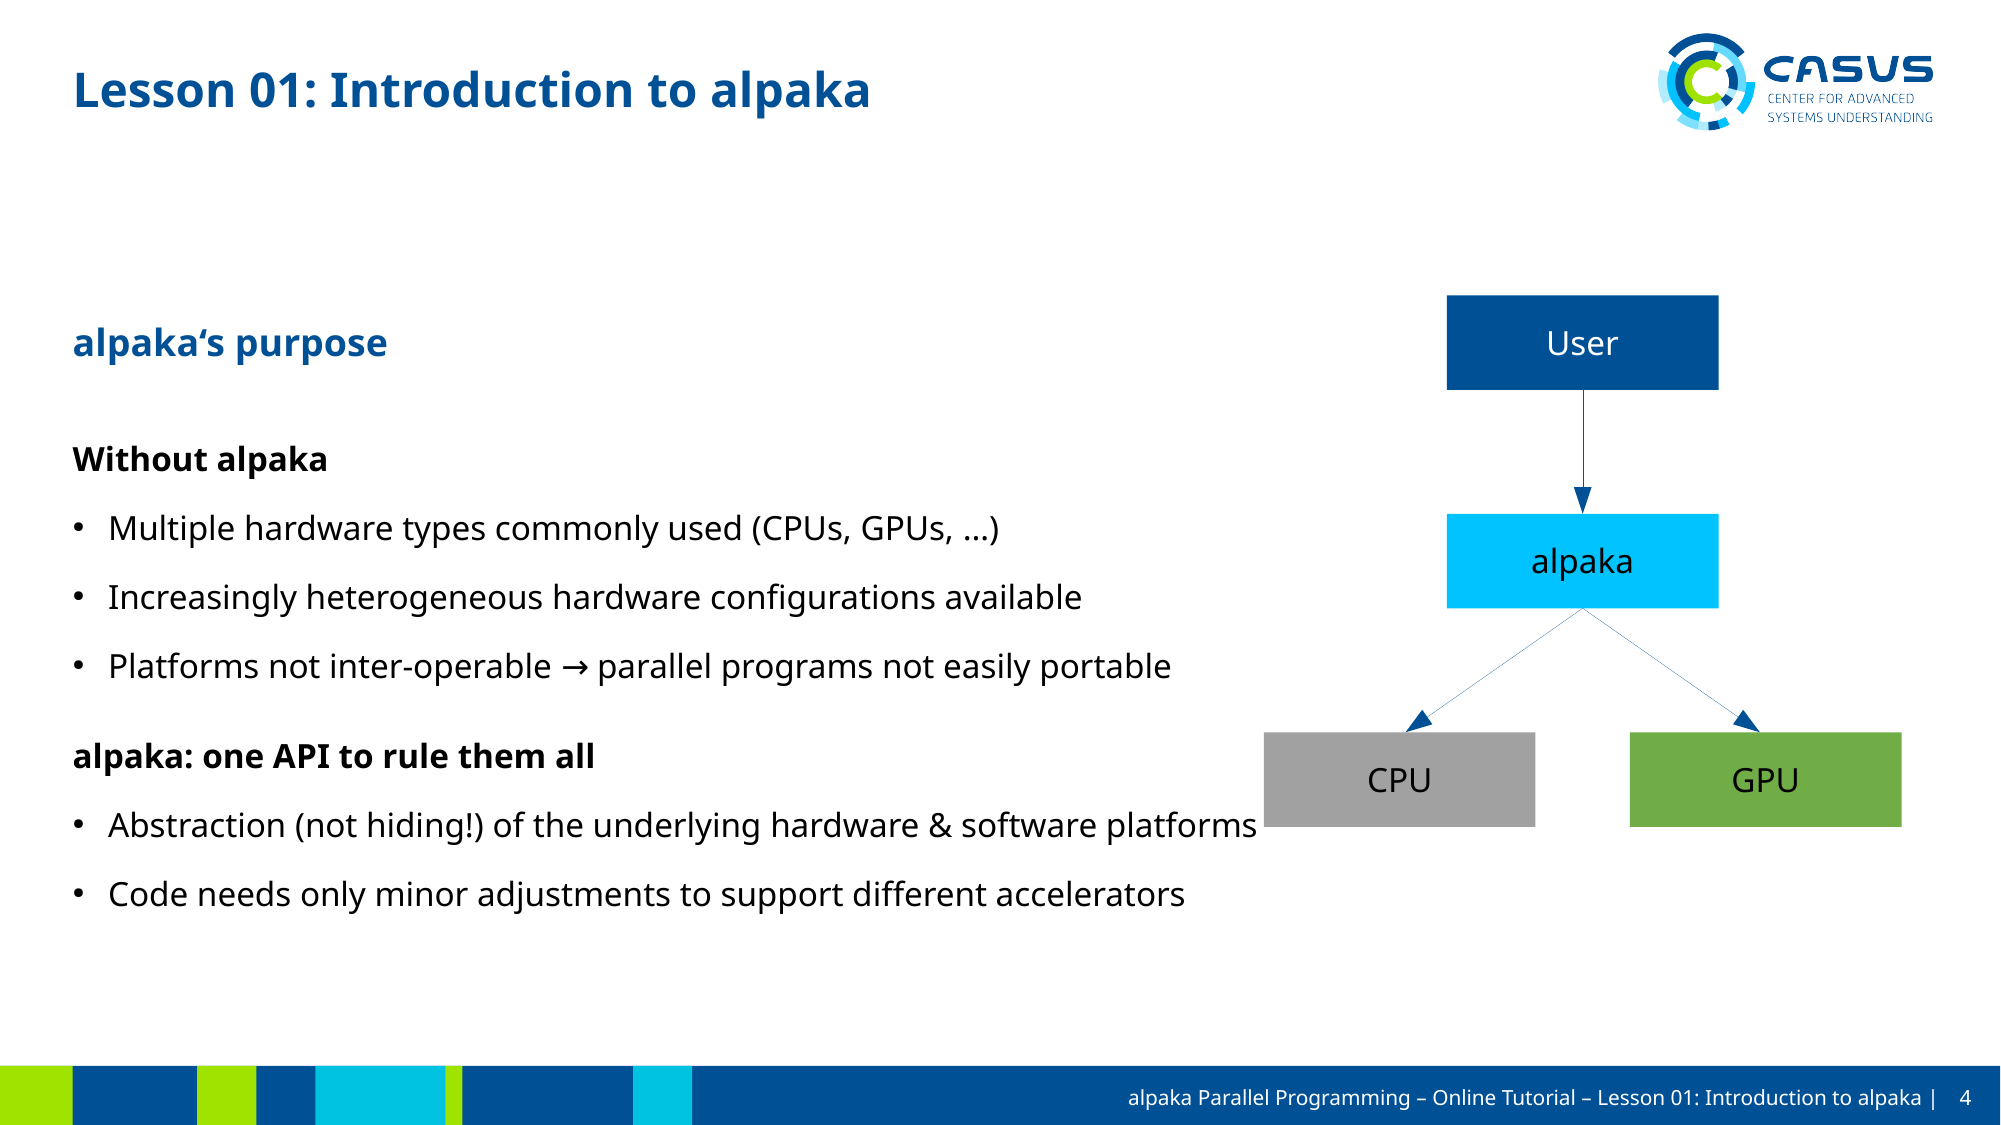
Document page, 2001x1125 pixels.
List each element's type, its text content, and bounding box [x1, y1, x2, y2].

list alpaka‘s purpose Without alpaka Multiple hardware types commonly used (CPUs, GPUs, …) Increasingly heterogeneous hardware configurations available Platforms not inter-operable → parallel programs not easily portable alpaka: one API to rule them all Abstraction (not hiding!) of the underlying hardware & software platforms Code needs only minor adjustments to support different accelerators [72, 316, 1620, 979]
title Lesson 01: Introduction to alpaka [72, 54, 1620, 123]
picture [1658, 33, 1933, 131]
text_box alpaka [1446, 513, 1719, 609]
text_box GPU [1629, 732, 1902, 827]
text_box CPU [1263, 732, 1536, 827]
text_box User [1446, 295, 1719, 390]
